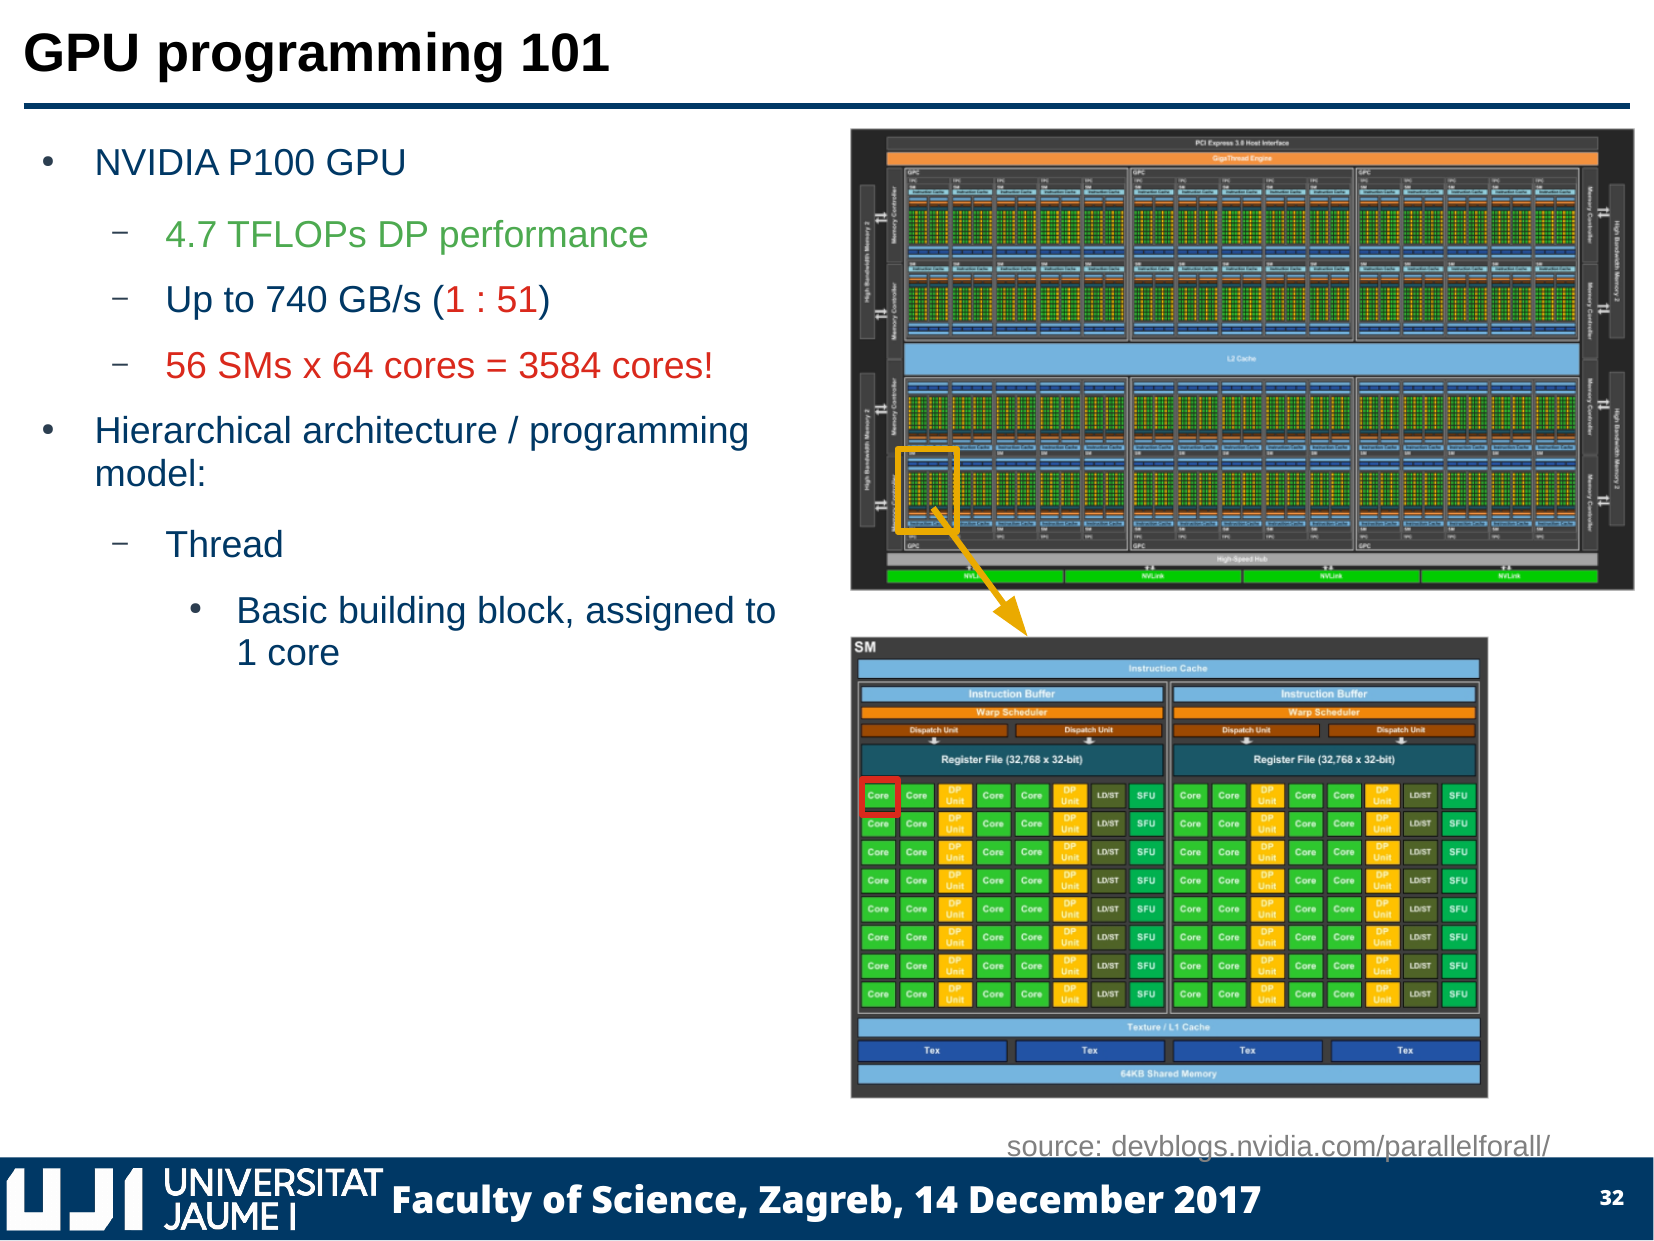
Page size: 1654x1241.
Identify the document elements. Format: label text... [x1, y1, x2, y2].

title GPU programming 101 [23, 0, 1630, 107]
list NVIDIA P100 GPU 4.7 TFLOPs DP performance Up to 740 GB/s (1 : 51) 56 SMs x 64 cores = 3584 cores! Hierarchical architecture / programming model: Thread Basic building block, assigned to 1 core [23, 141, 808, 1134]
picture [850, 128, 1635, 591]
picture [850, 636, 1489, 1099]
picture [901, 452, 954, 528]
picture [0, 1158, 390, 1241]
text_box source: devblogs.nvidia.com/parallelforall/ [992, 1122, 1567, 1170]
